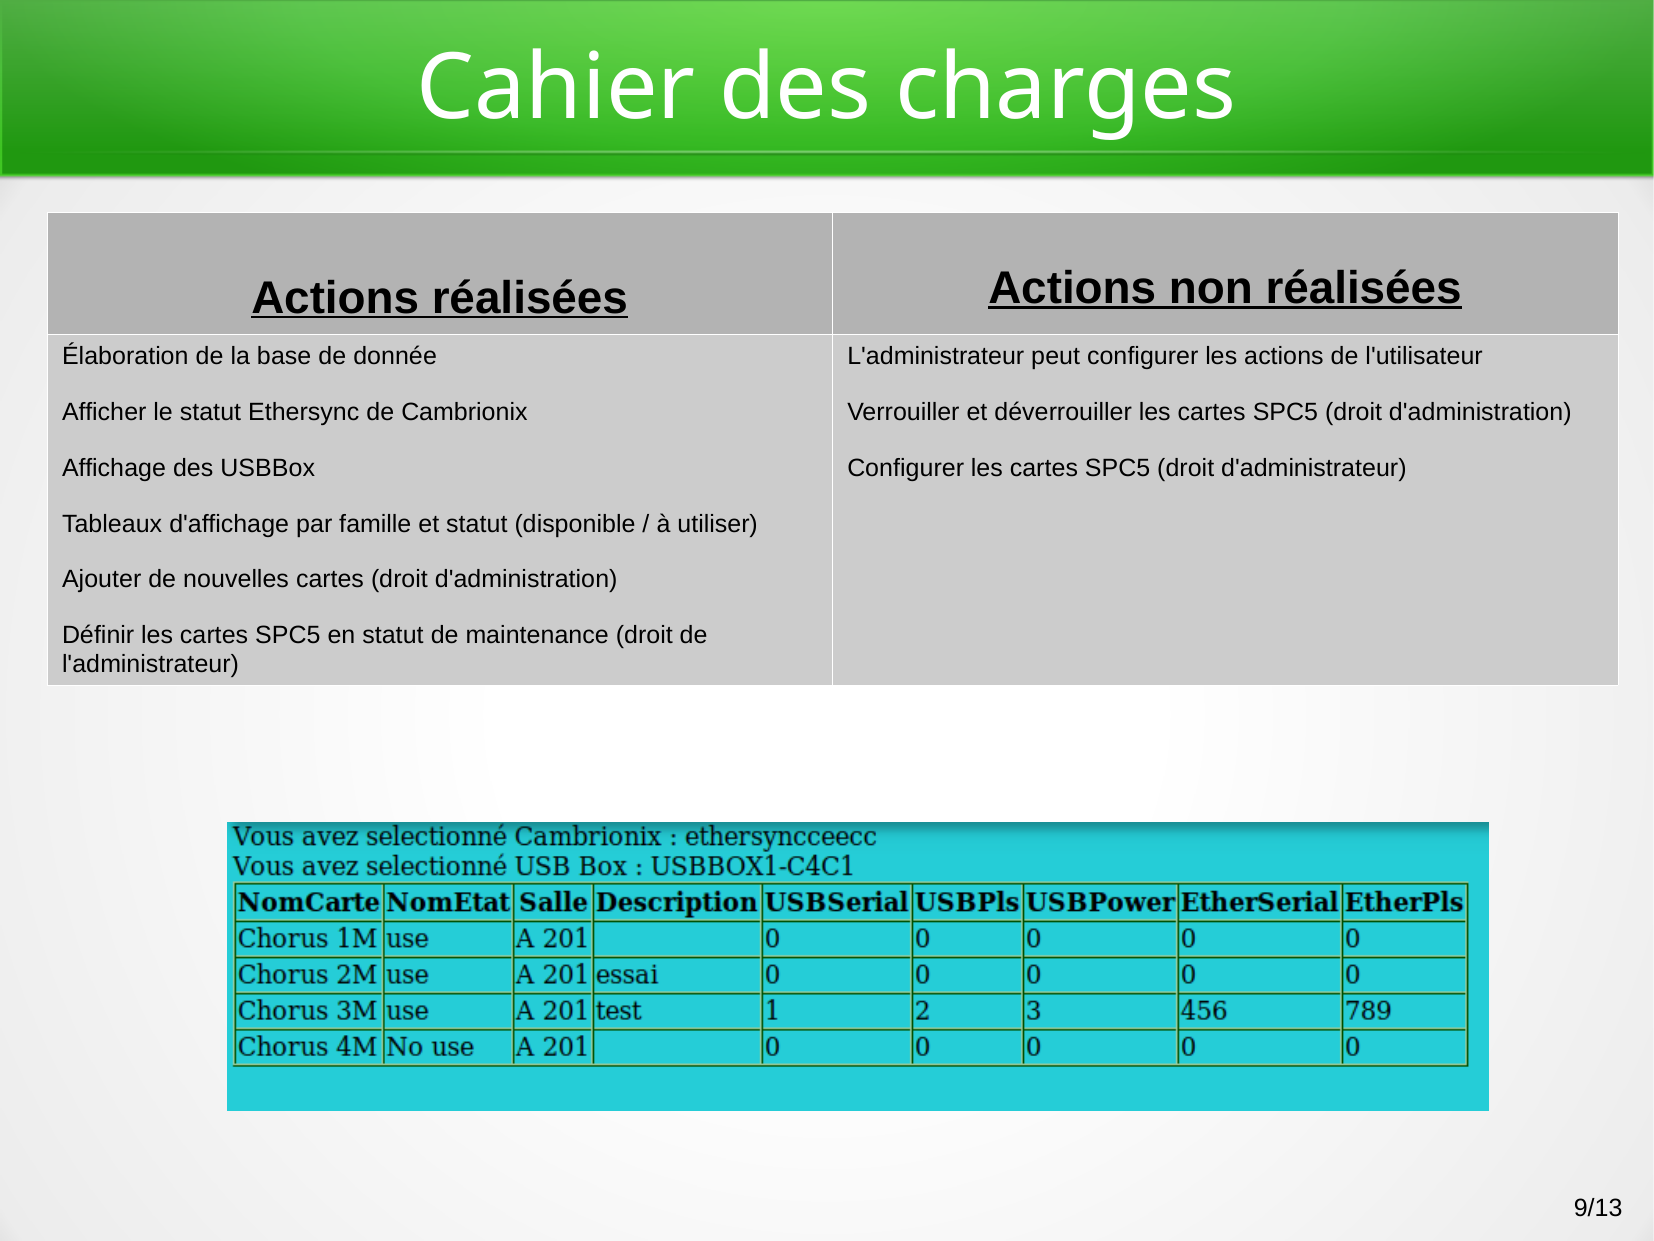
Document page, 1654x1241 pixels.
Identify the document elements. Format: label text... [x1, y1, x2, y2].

table_cell Élaboration de la base de donnée Afficher le statut Ethersync de Cambrionix Affichage des USBBox Tableaux d'affichage par famille et statut (disponible / à utiliser) Ajouter de nouvelles cartes (droit d'administration) Définir les cartes SPC5 en statut de maintenance (droit de l'administrateur) [48, 335, 832, 685]
title Cahier des charges [82, 11, 1571, 154]
table_cell L'administrateur peut configurer les actions de l'utilisateur Verrouiller et déverrouiller les cartes SPC5 (droit d'administration) Configurer les cartes SPC5 (droit d'administrateur) [833, 335, 1618, 685]
table_header Actions non réalisées [833, 213, 1618, 334]
table_header Actions réalisées [48, 213, 832, 334]
text_box 9/13 [1559, 1186, 1654, 1229]
picture [0, 0, 1654, 1241]
